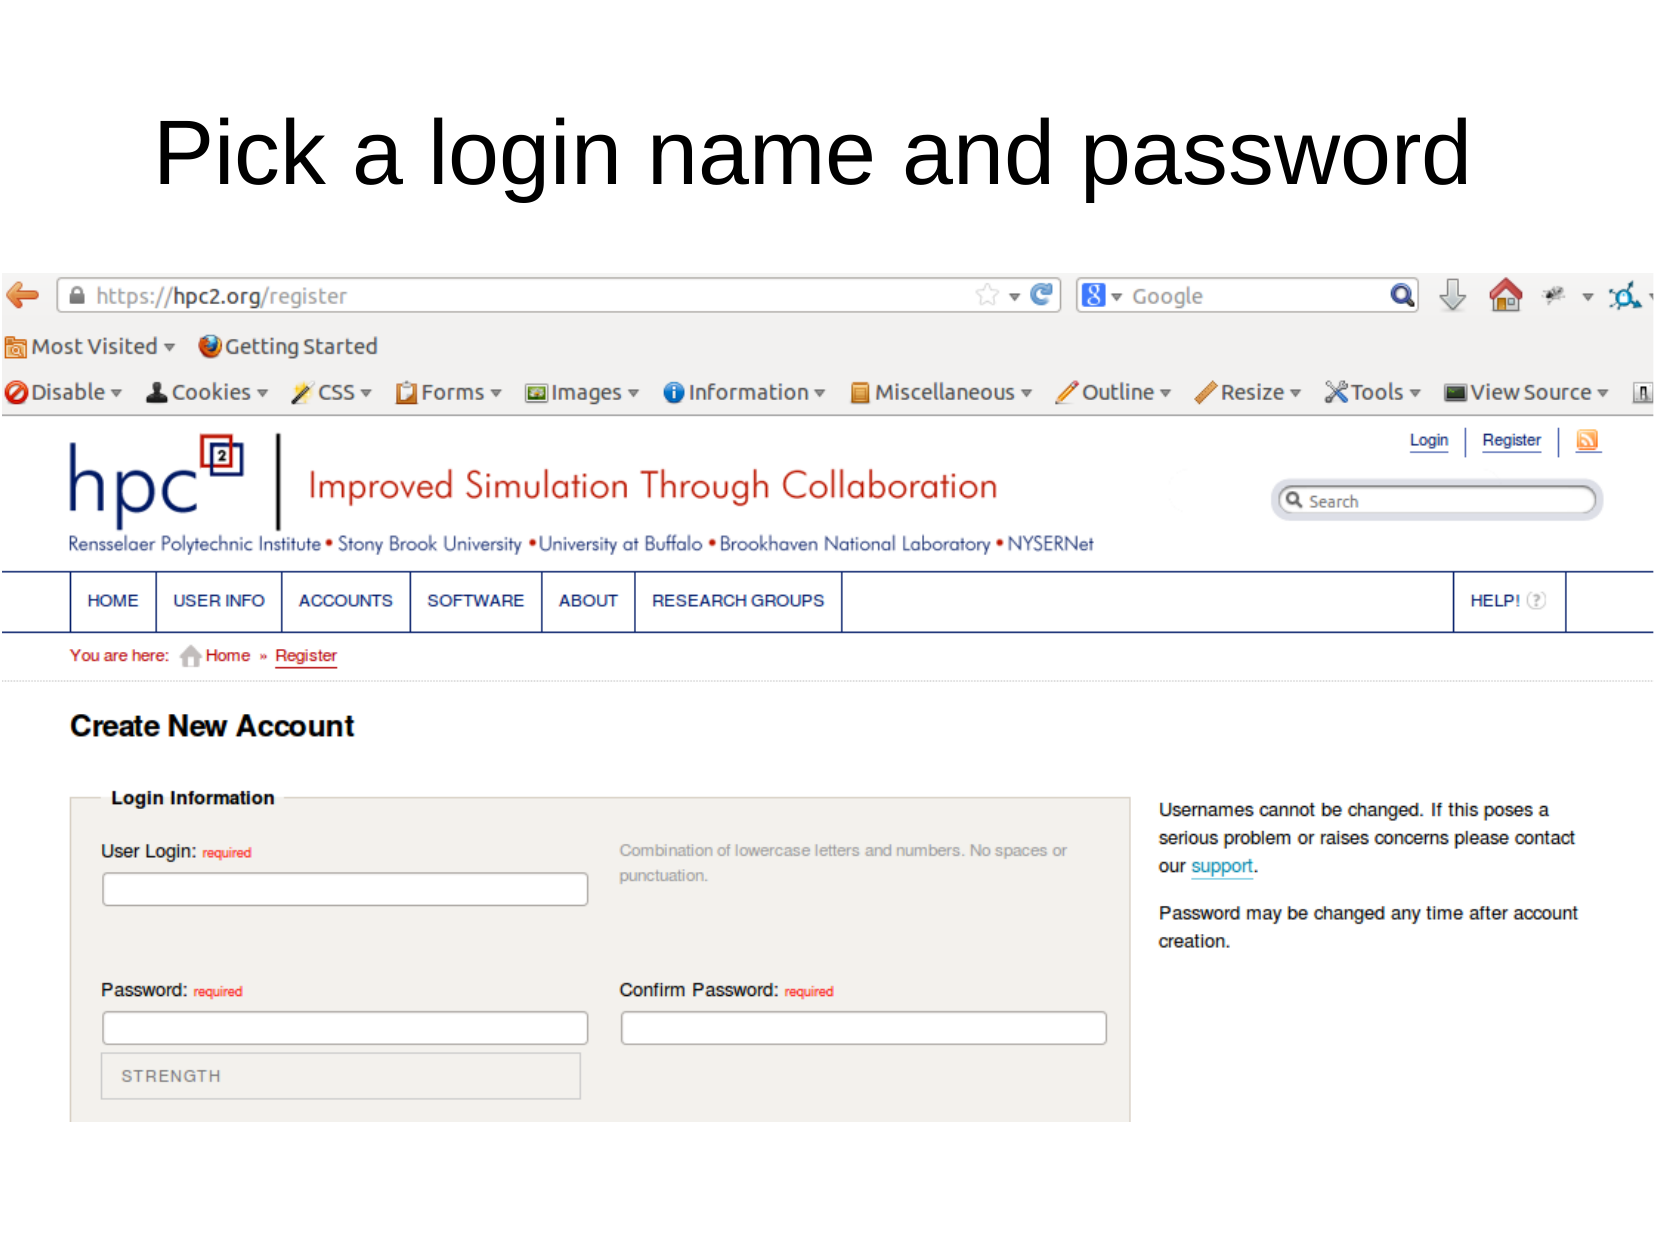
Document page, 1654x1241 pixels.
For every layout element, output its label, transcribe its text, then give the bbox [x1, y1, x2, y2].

title Pick a login name and password [82, 49, 1571, 257]
picture [2, 273, 1654, 1123]
